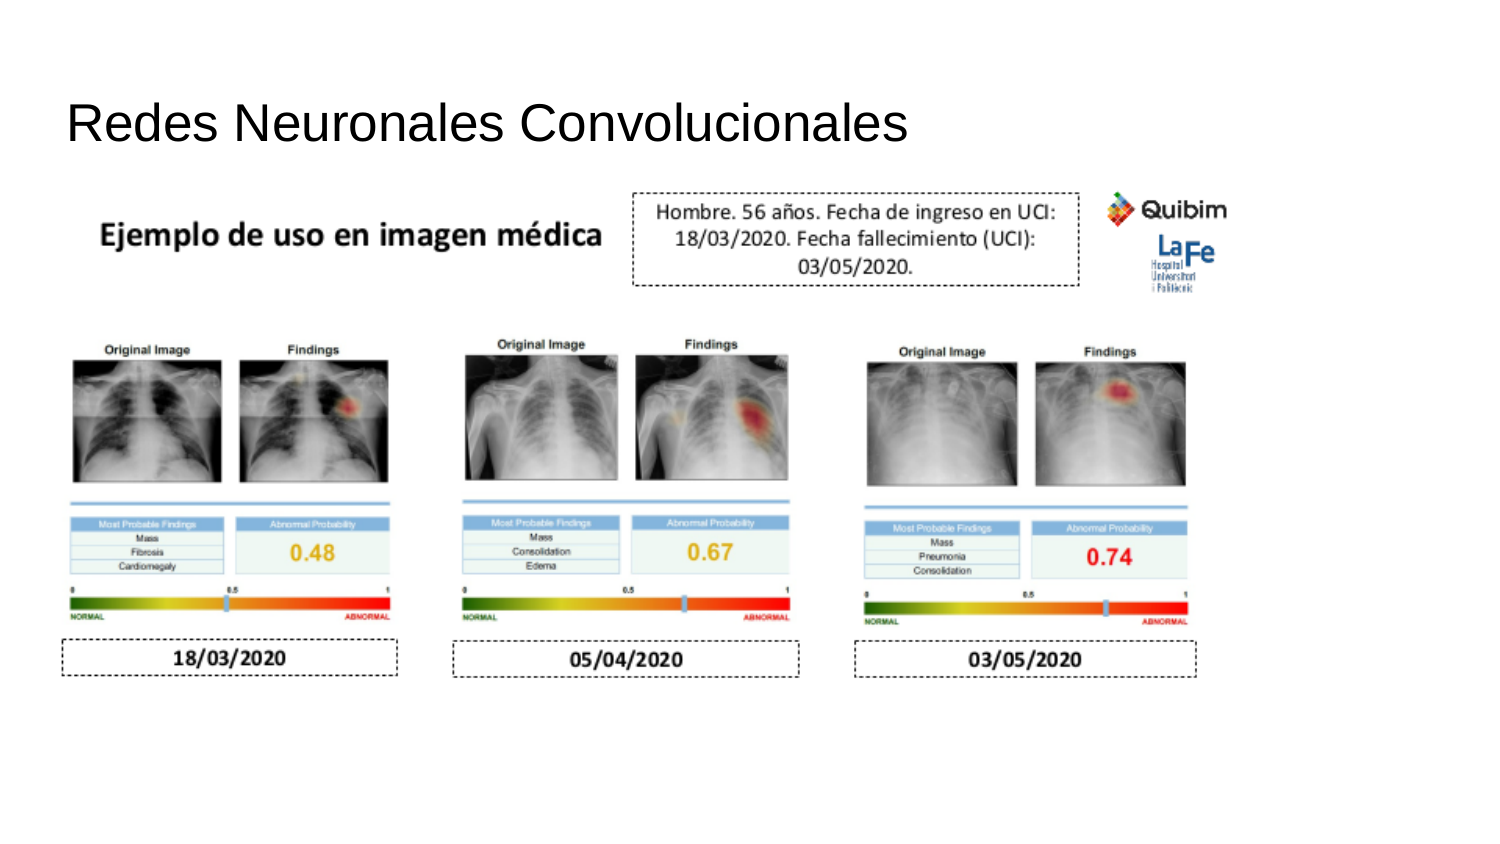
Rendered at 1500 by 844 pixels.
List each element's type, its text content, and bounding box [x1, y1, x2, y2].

picture [51, 188, 1233, 689]
title Redes Neuronales Convolucionales [51, 72, 1449, 167]
